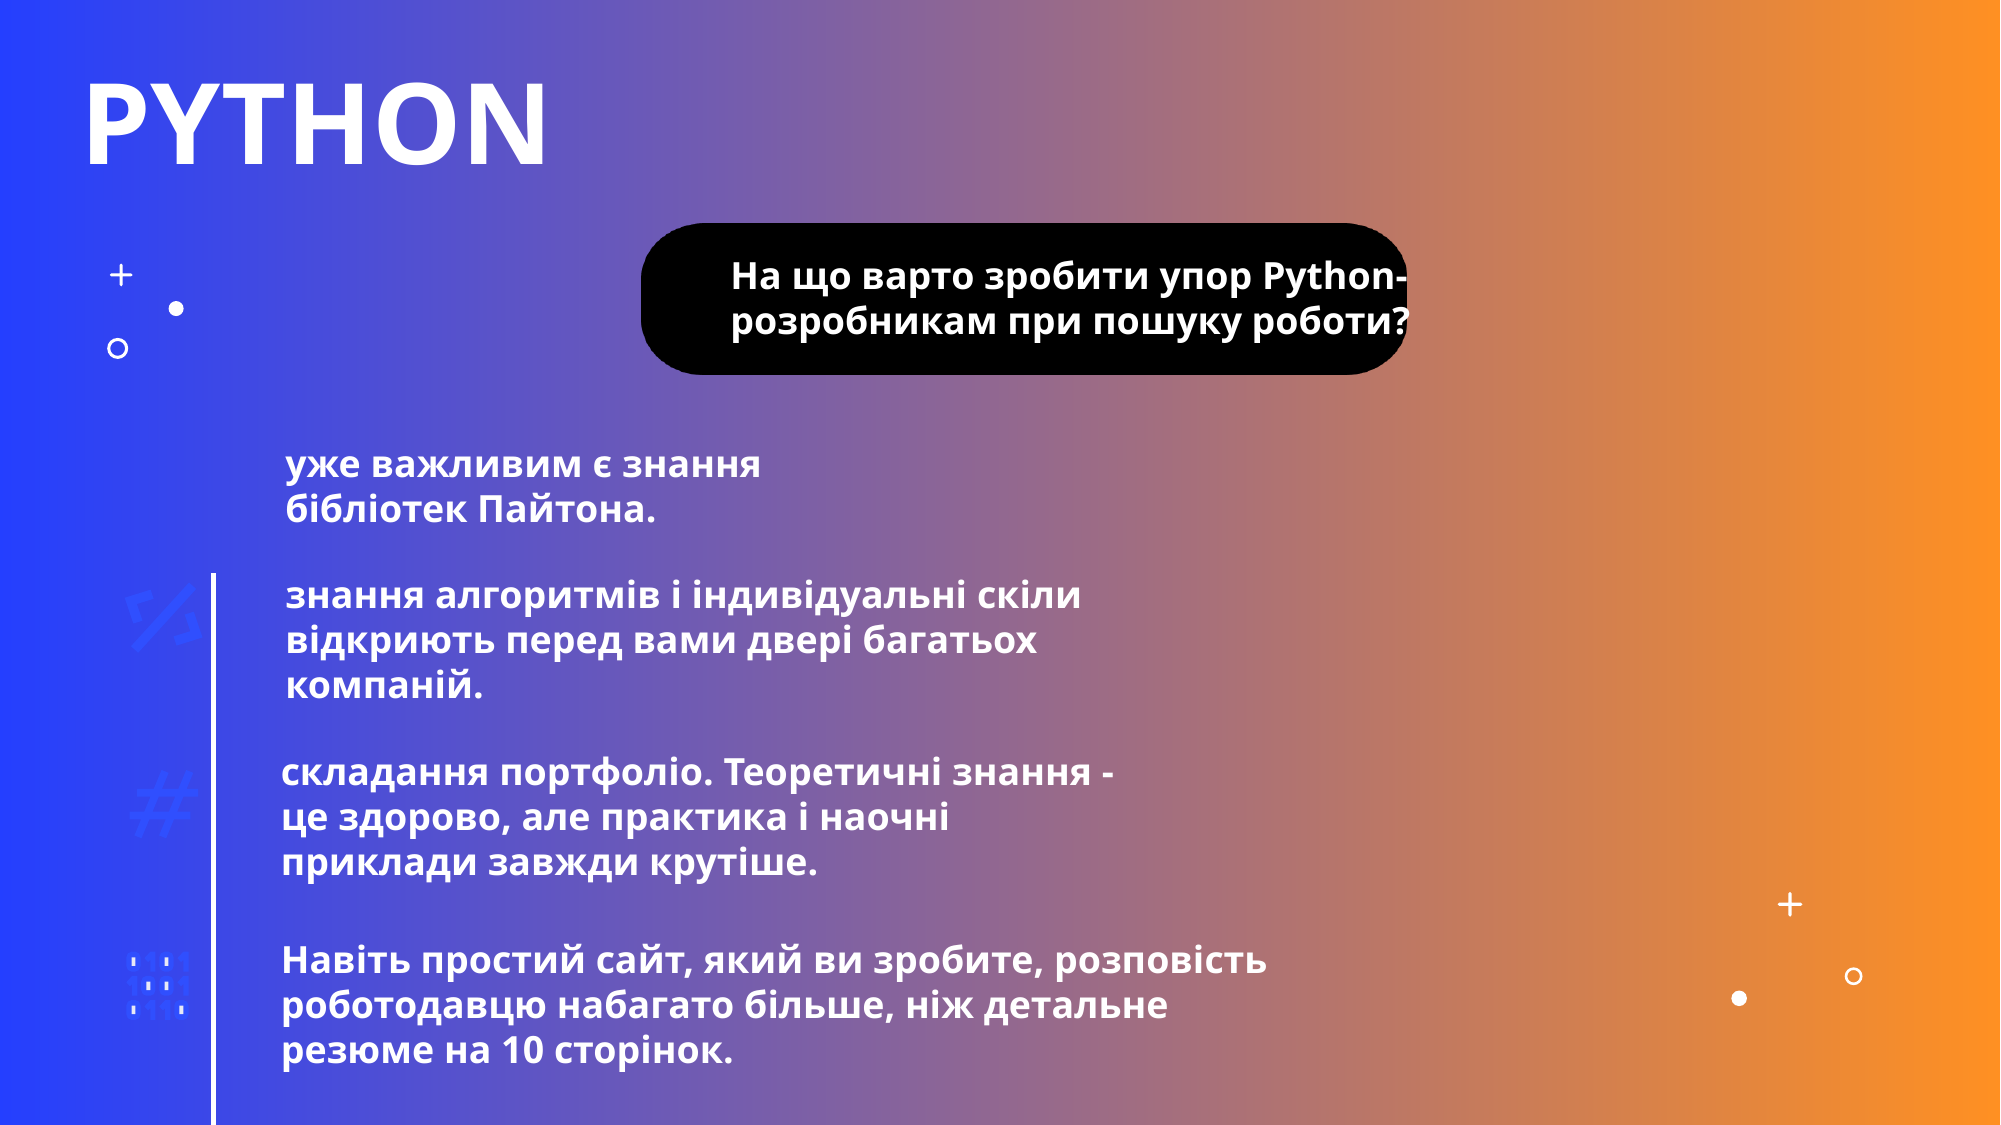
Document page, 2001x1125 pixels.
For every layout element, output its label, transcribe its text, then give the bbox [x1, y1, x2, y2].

picture [106, 746, 222, 862]
title Python [65, 0, 937, 197]
picture [65, 520, 262, 716]
picture [1731, 990, 1748, 1007]
picture [1844, 967, 1863, 986]
text_box знання алгоритмів і індивідуальні скіли відкриють перед вами двері багатьох компаній. [270, 563, 1128, 715]
text_box складання портфоліо. Теоретичні знання - це здорово, але практика і наочні приклади завжди крутіше. [265, 739, 1165, 892]
picture [641, 223, 1407, 375]
text_box уже важливим є знання бібліотек Пайтона. [270, 431, 886, 538]
text_box Навіть простий сайт, який ви зробите, розповість роботодавцю набагато більше, ніж детальне резюме на 10 сторінок. [265, 928, 1320, 1081]
text_box [0, 0, 2000, 1125]
text_box На що варто зробити упор Python-розробникам при пошуку роботи? [715, 244, 1466, 351]
picture [1777, 891, 1803, 917]
picture [118, 942, 197, 1029]
